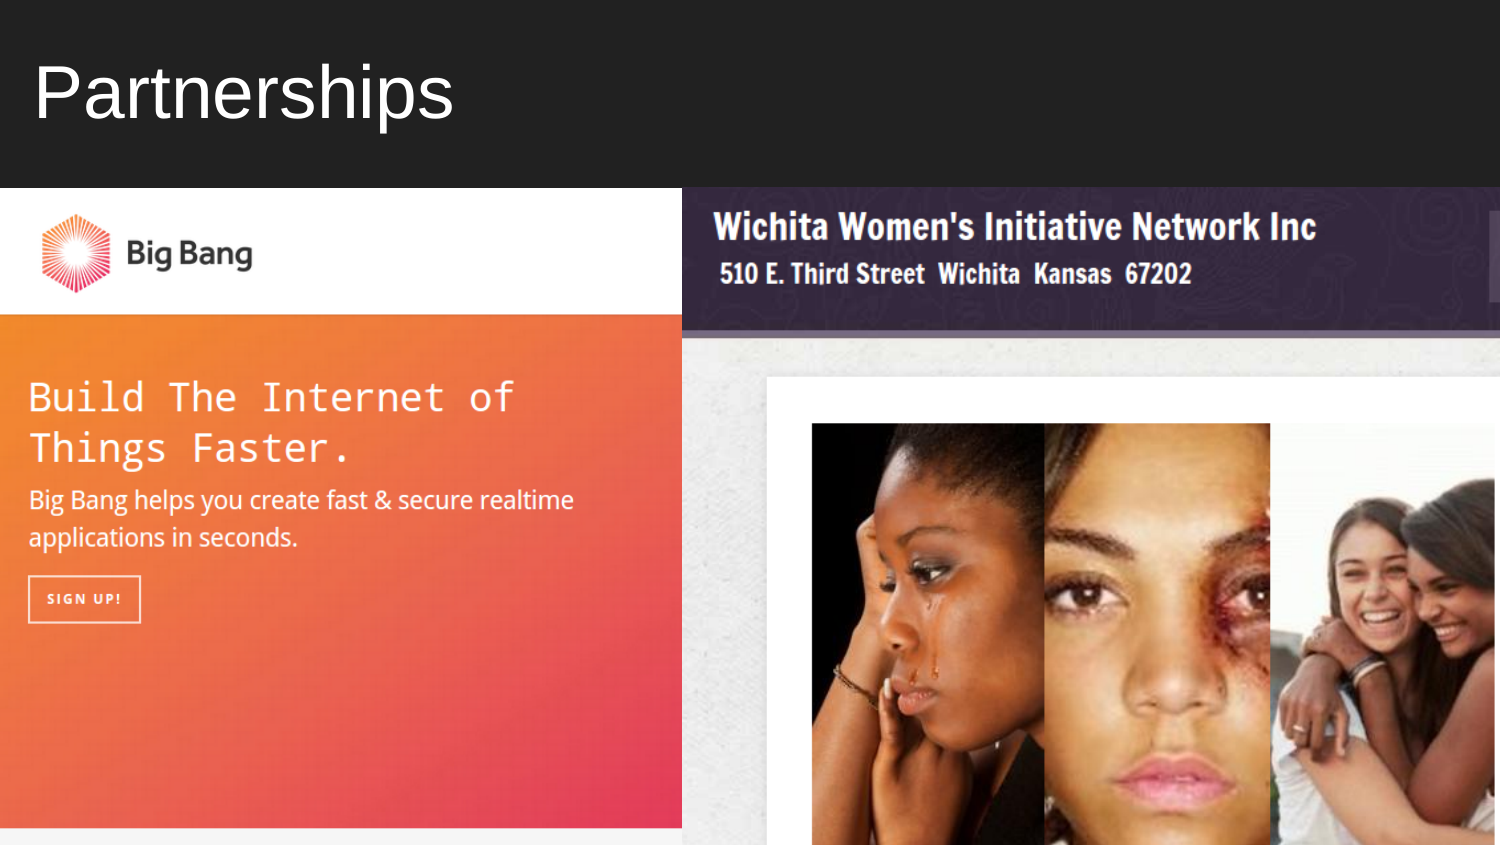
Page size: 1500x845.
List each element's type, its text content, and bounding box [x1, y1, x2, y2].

picture [0, 187, 1500, 845]
title Partnerships [18, 11, 1352, 150]
